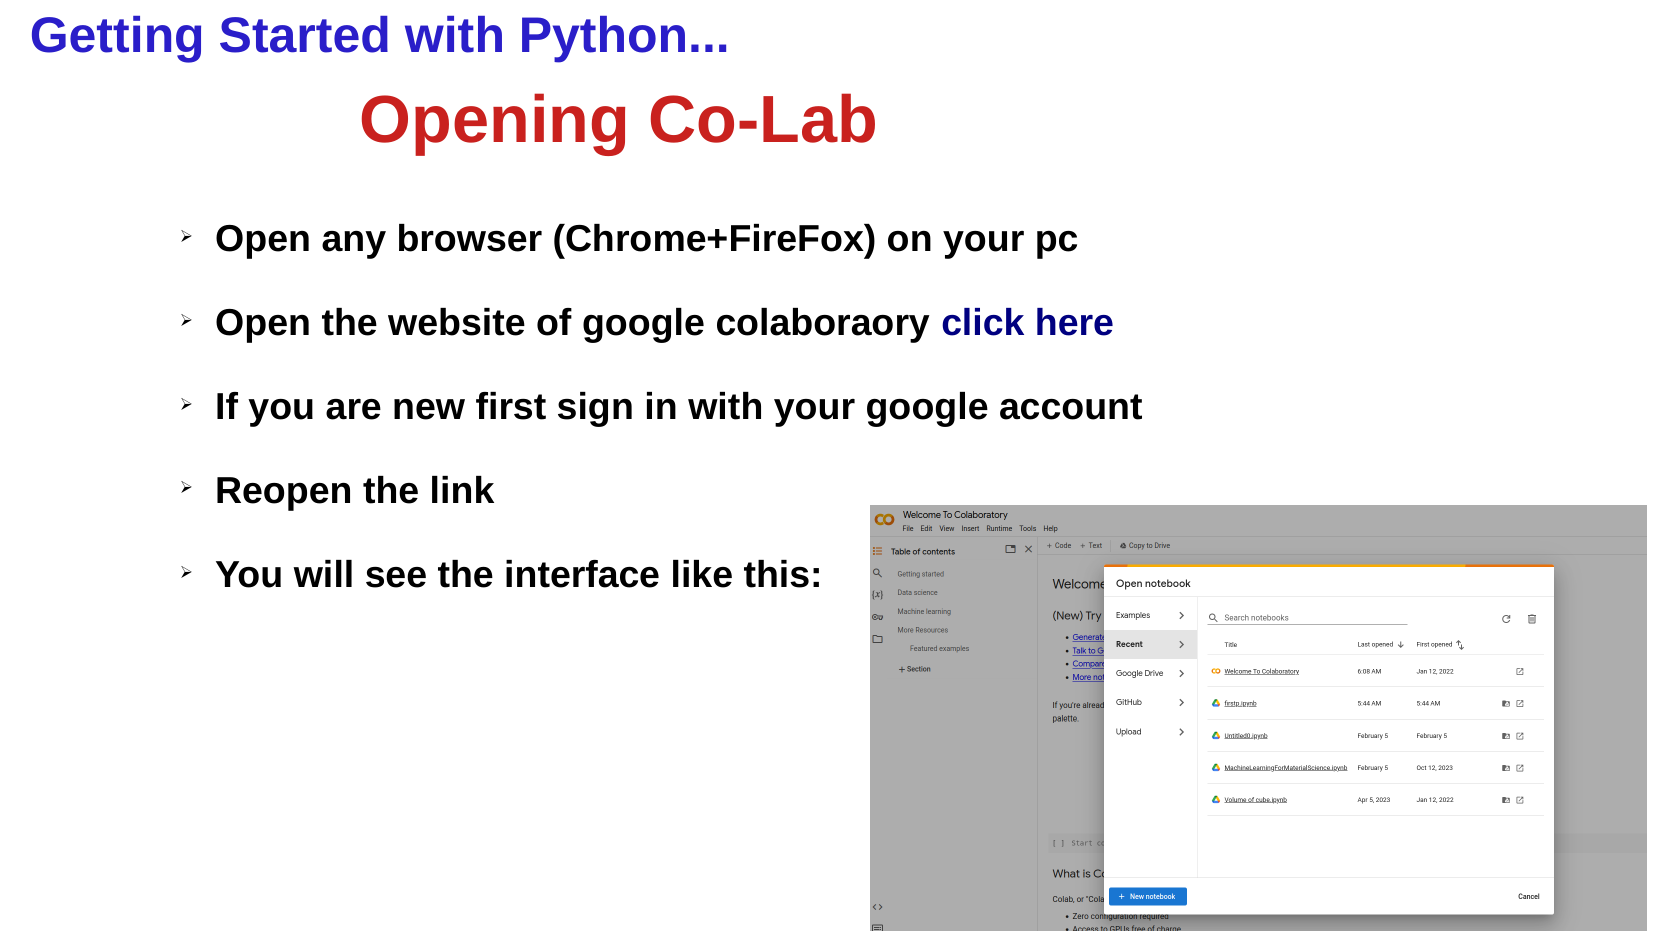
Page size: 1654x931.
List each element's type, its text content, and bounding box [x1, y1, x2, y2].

text_box Open any browser (Chrome+FireFox) on your pc Open the website of google colaboraory click here If you are new first sign in with your google account Reopen the link You will see the interface like this: [165, 210, 1366, 603]
text_box Getting Started with Python... [15, 0, 751, 91]
picture [870, 505, 1647, 931]
text_box Opening Co-Lab [345, 75, 991, 181]
